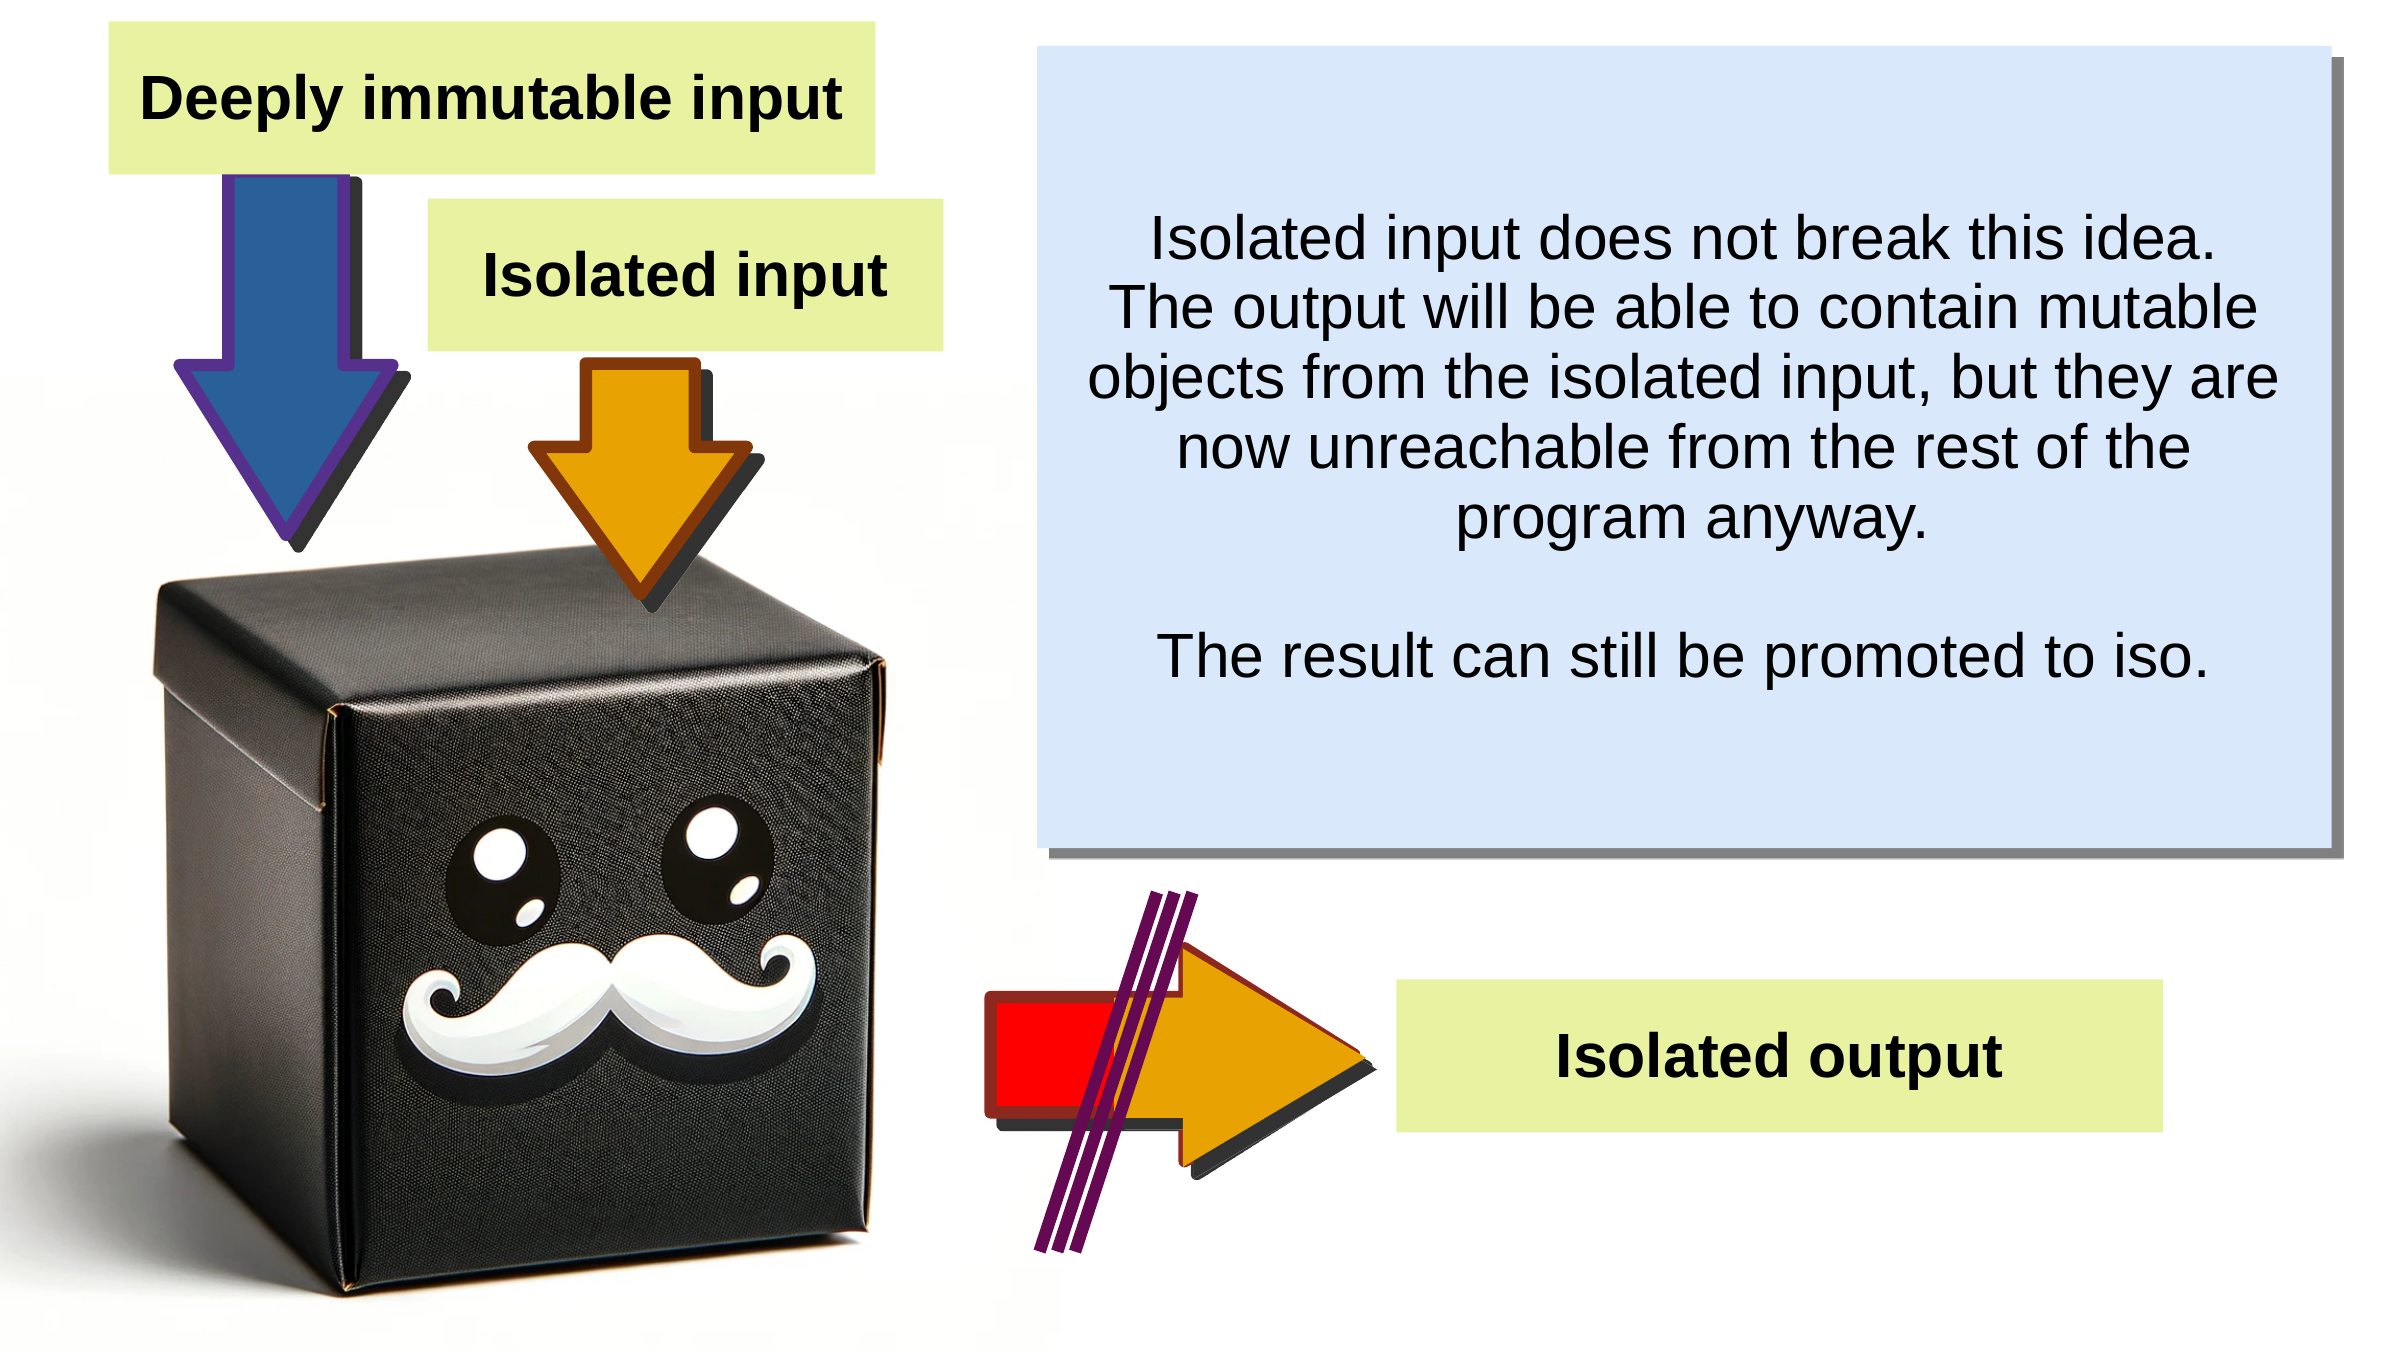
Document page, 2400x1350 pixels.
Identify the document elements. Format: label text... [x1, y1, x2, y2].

picture [0, 377, 1061, 1350]
text_box Isolated input [427, 198, 944, 352]
text_box [1126, 948, 1367, 1168]
text_box [533, 363, 747, 595]
text_box [1092, 997, 1133, 1113]
text_box Isolated input does not break this idea. The output will be able to contain mutable objects from the isolated input, but they are now unreachable from the rest of the program anyway. The result can still be promoted to iso. [1037, 45, 2332, 849]
text_box [1110, 997, 1151, 1113]
text_box [990, 997, 1115, 1113]
text_box Deeply immutable input [108, 21, 876, 175]
text_box Isolated output [1396, 979, 2164, 1133]
text_box [179, 175, 393, 535]
